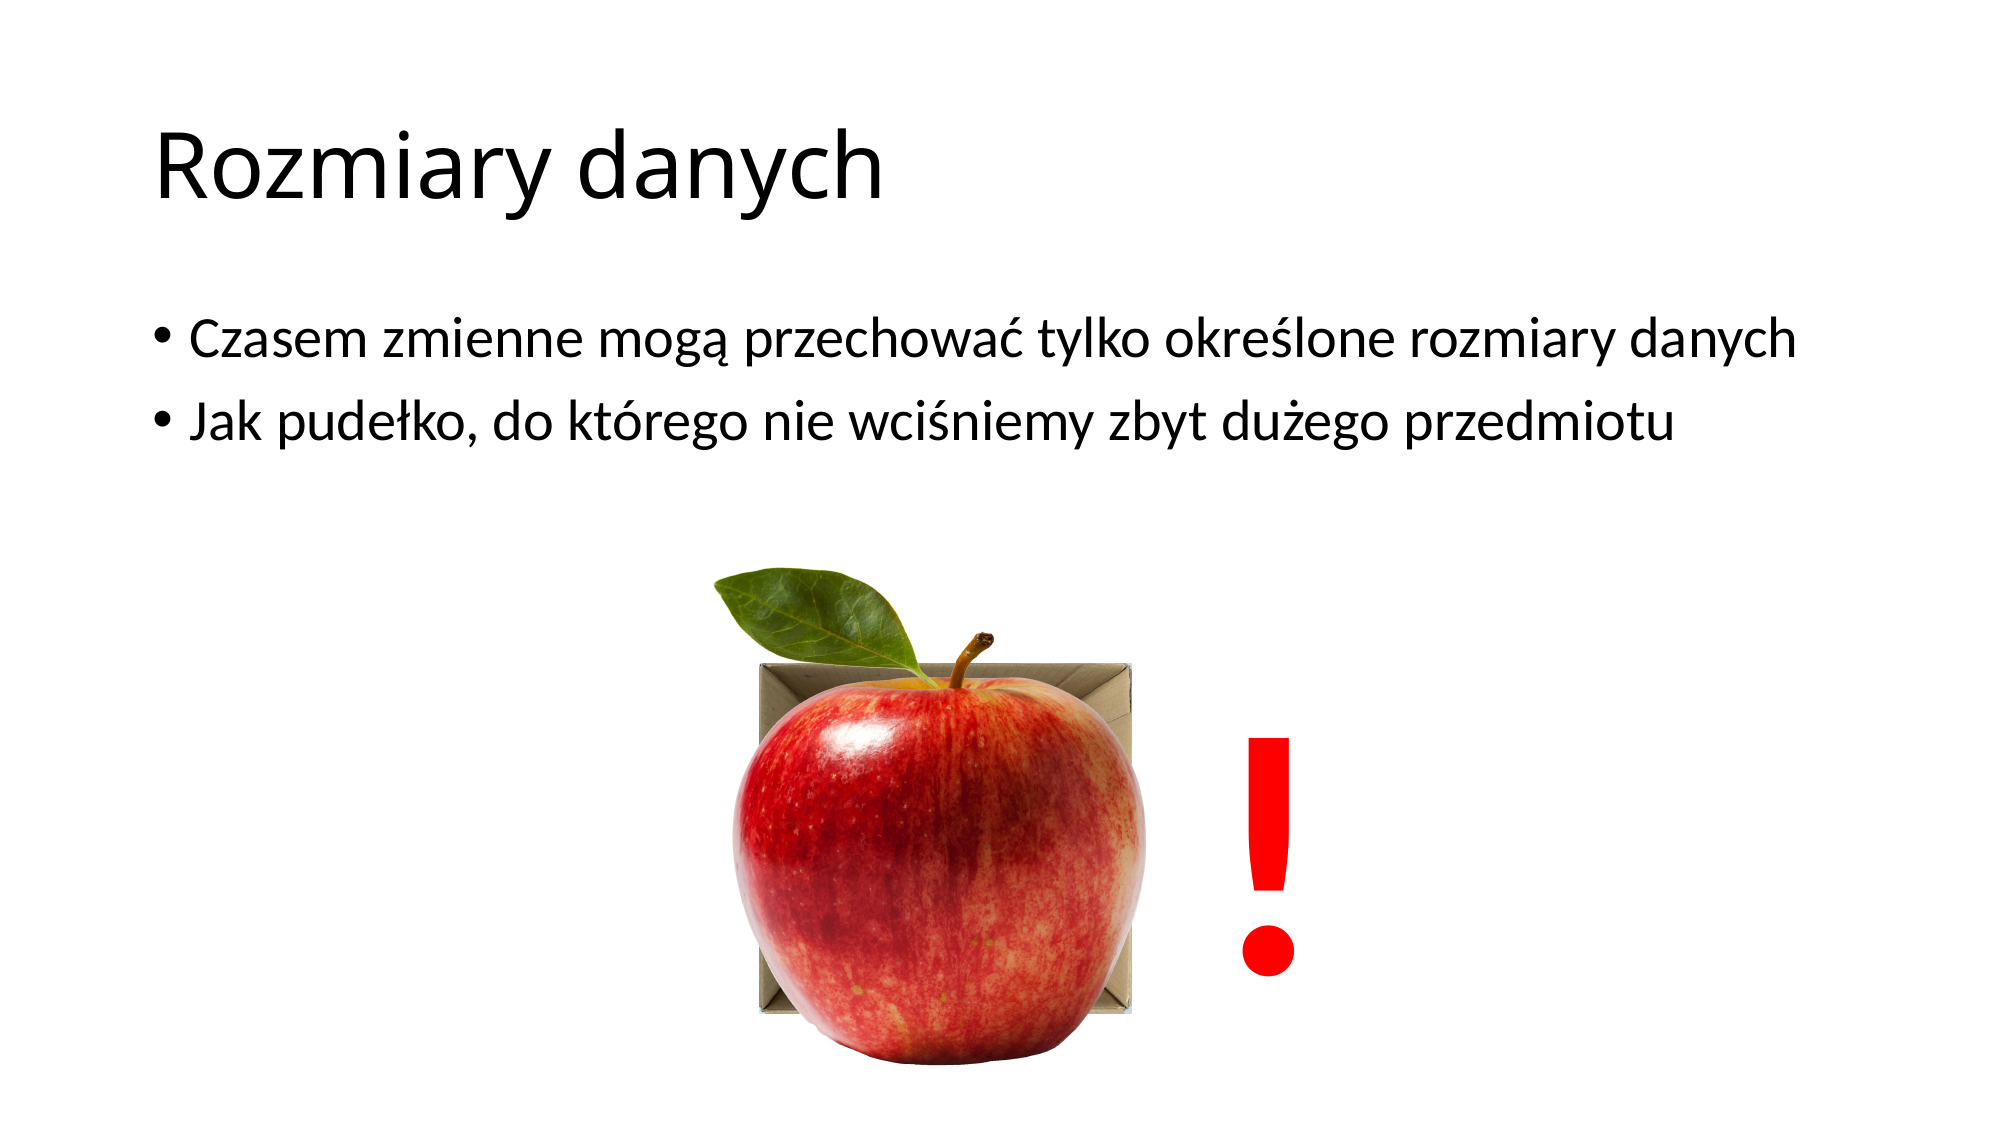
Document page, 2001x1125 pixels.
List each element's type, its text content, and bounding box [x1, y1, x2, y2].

list Czasem zmienne mogą przechować tylko określone rozmiary danych Jak pudełko, do którego nie wciśniemy zbyt dużego przedmiotu [137, 299, 1863, 1014]
picture [693, 549, 1162, 1066]
title Rozmiary danych [137, 59, 1863, 278]
text_box ! [1197, 621, 1342, 1056]
